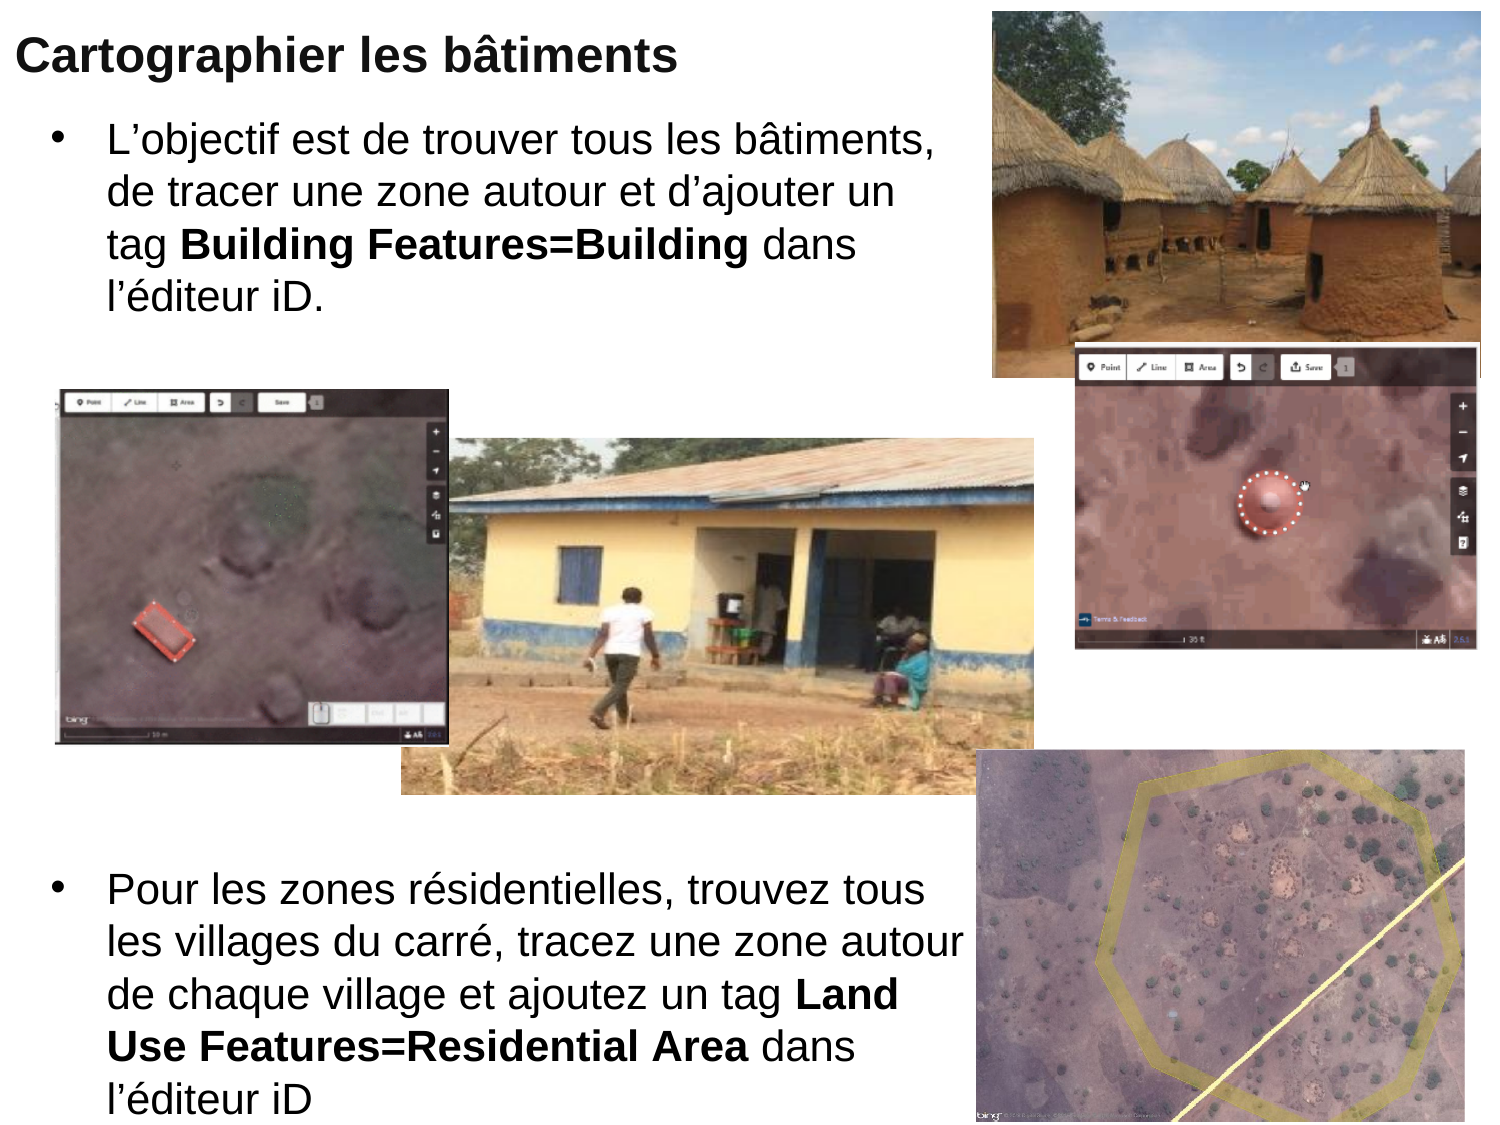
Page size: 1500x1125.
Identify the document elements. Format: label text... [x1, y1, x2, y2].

picture [976, 436, 1465, 1122]
picture [992, 11, 1481, 650]
text_box Cartographier les bâtiments [0, 14, 993, 160]
text_box L’objectif est de trouver tous les bâtiments, de tracer une zone autour et d’ajouter un tag Building Features=Building dans l’éditeur iD. Pour les zones résidentielles, trouvez tous les villages du carré, tracez une zone autour de chaque village et ajoutez un tag Land Use Features=Residential Area dans l’éditeur iD [35, 160, 981, 1125]
picture [54, 389, 449, 748]
